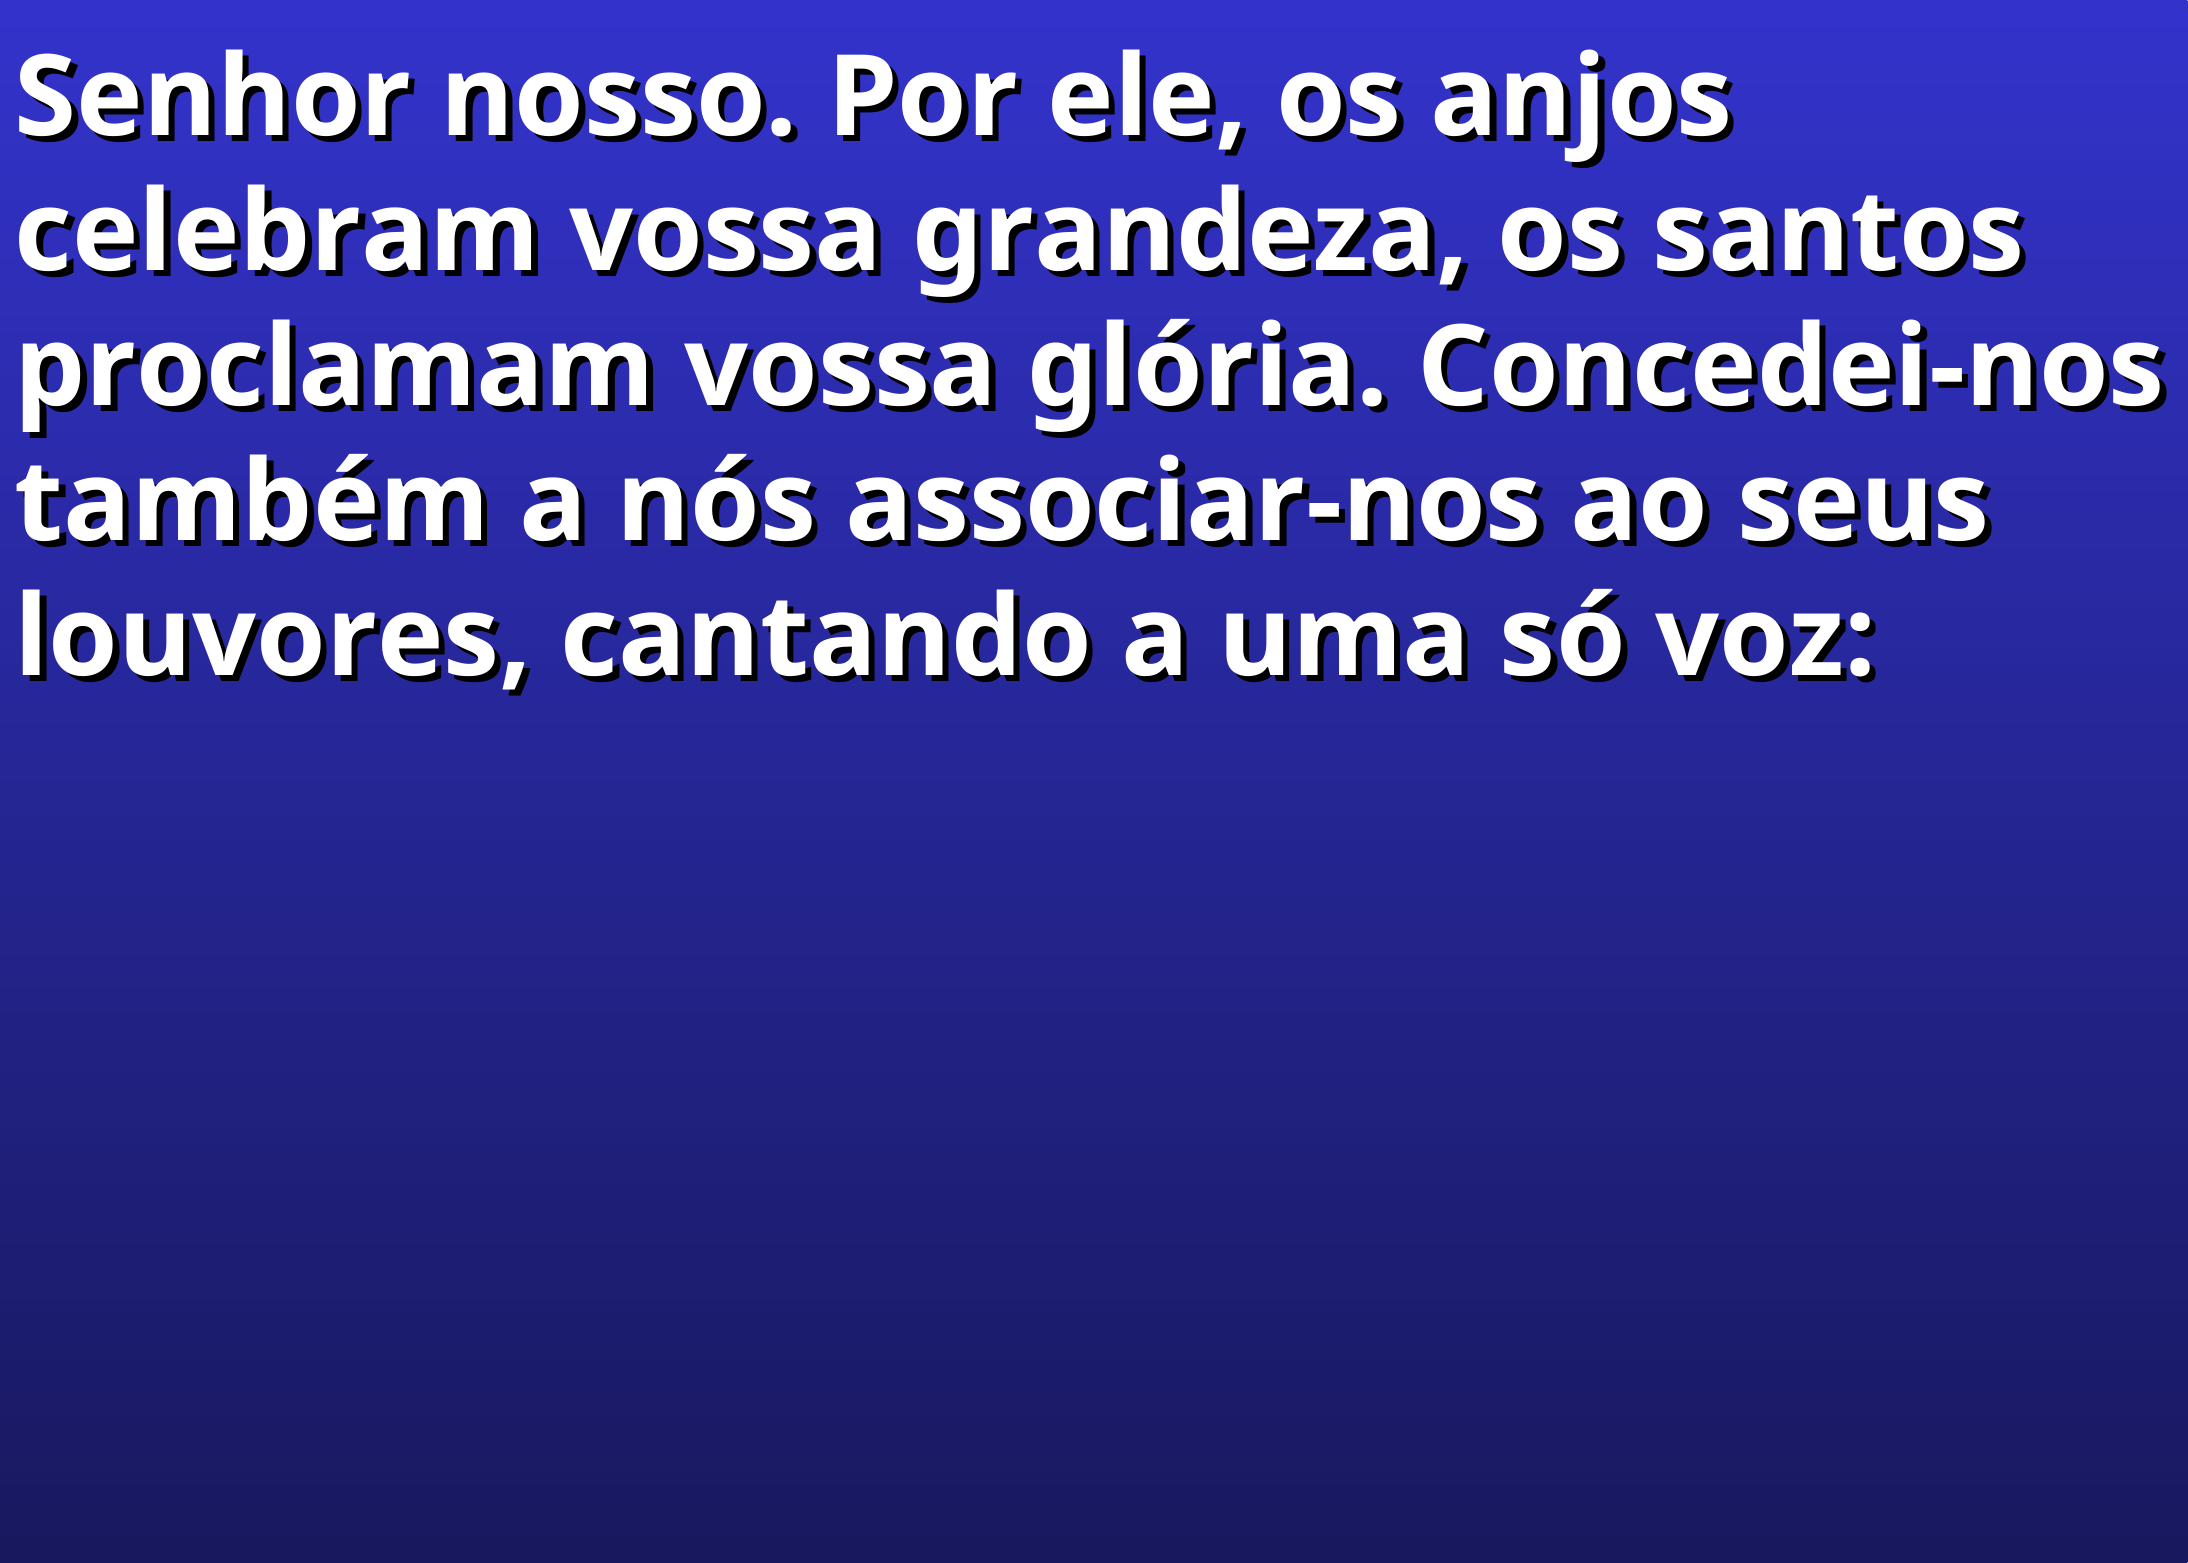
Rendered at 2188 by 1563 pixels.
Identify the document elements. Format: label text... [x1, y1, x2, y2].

text_box Senhor nosso. Por ele, os anjos celebram vossa grandeza, os santos proclamam vossa glória. Concedei-nos também a nós associar-nos ao seus louvores, cantando a uma só voz: [0, 15, 2188, 841]
